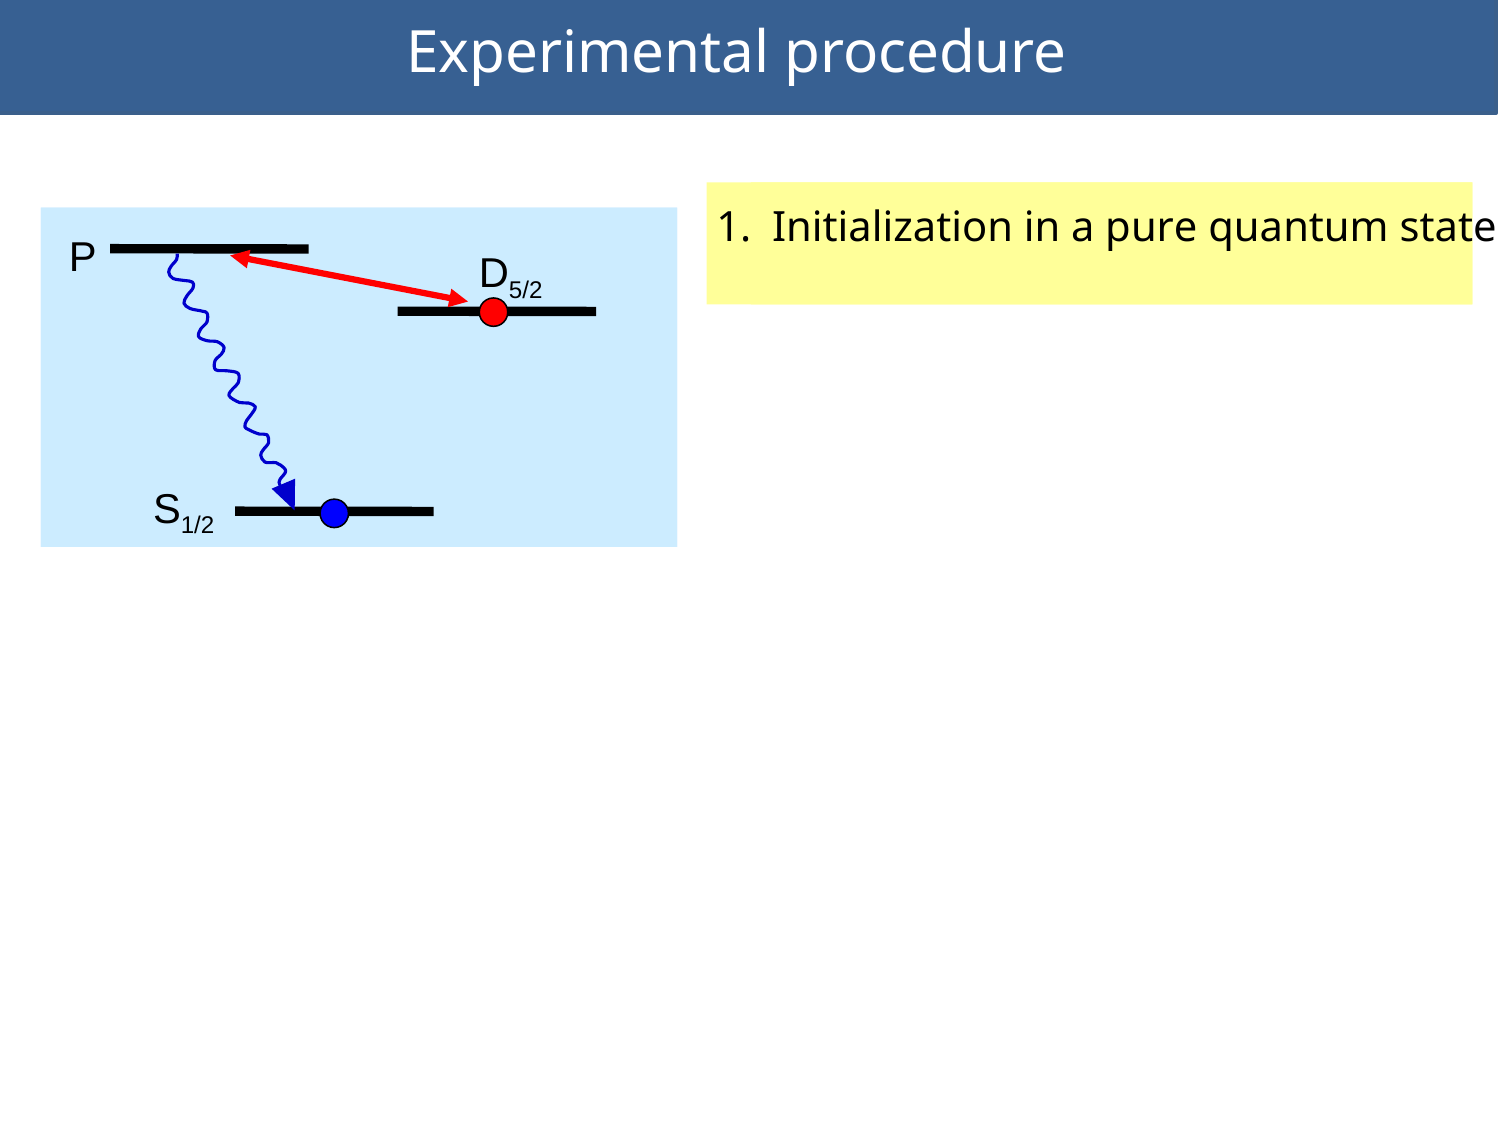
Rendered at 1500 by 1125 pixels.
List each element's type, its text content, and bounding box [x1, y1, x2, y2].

text_box Initialization in a pure quantum state [701, 192, 1500, 308]
text_box D5/2 [463, 238, 558, 311]
list Experimental procedure [173, 12, 1299, 98]
text_box [706, 182, 1473, 192]
text_box P [54, 221, 112, 288]
text_box S1/2 [138, 473, 230, 547]
text_box [40, 207, 678, 547]
